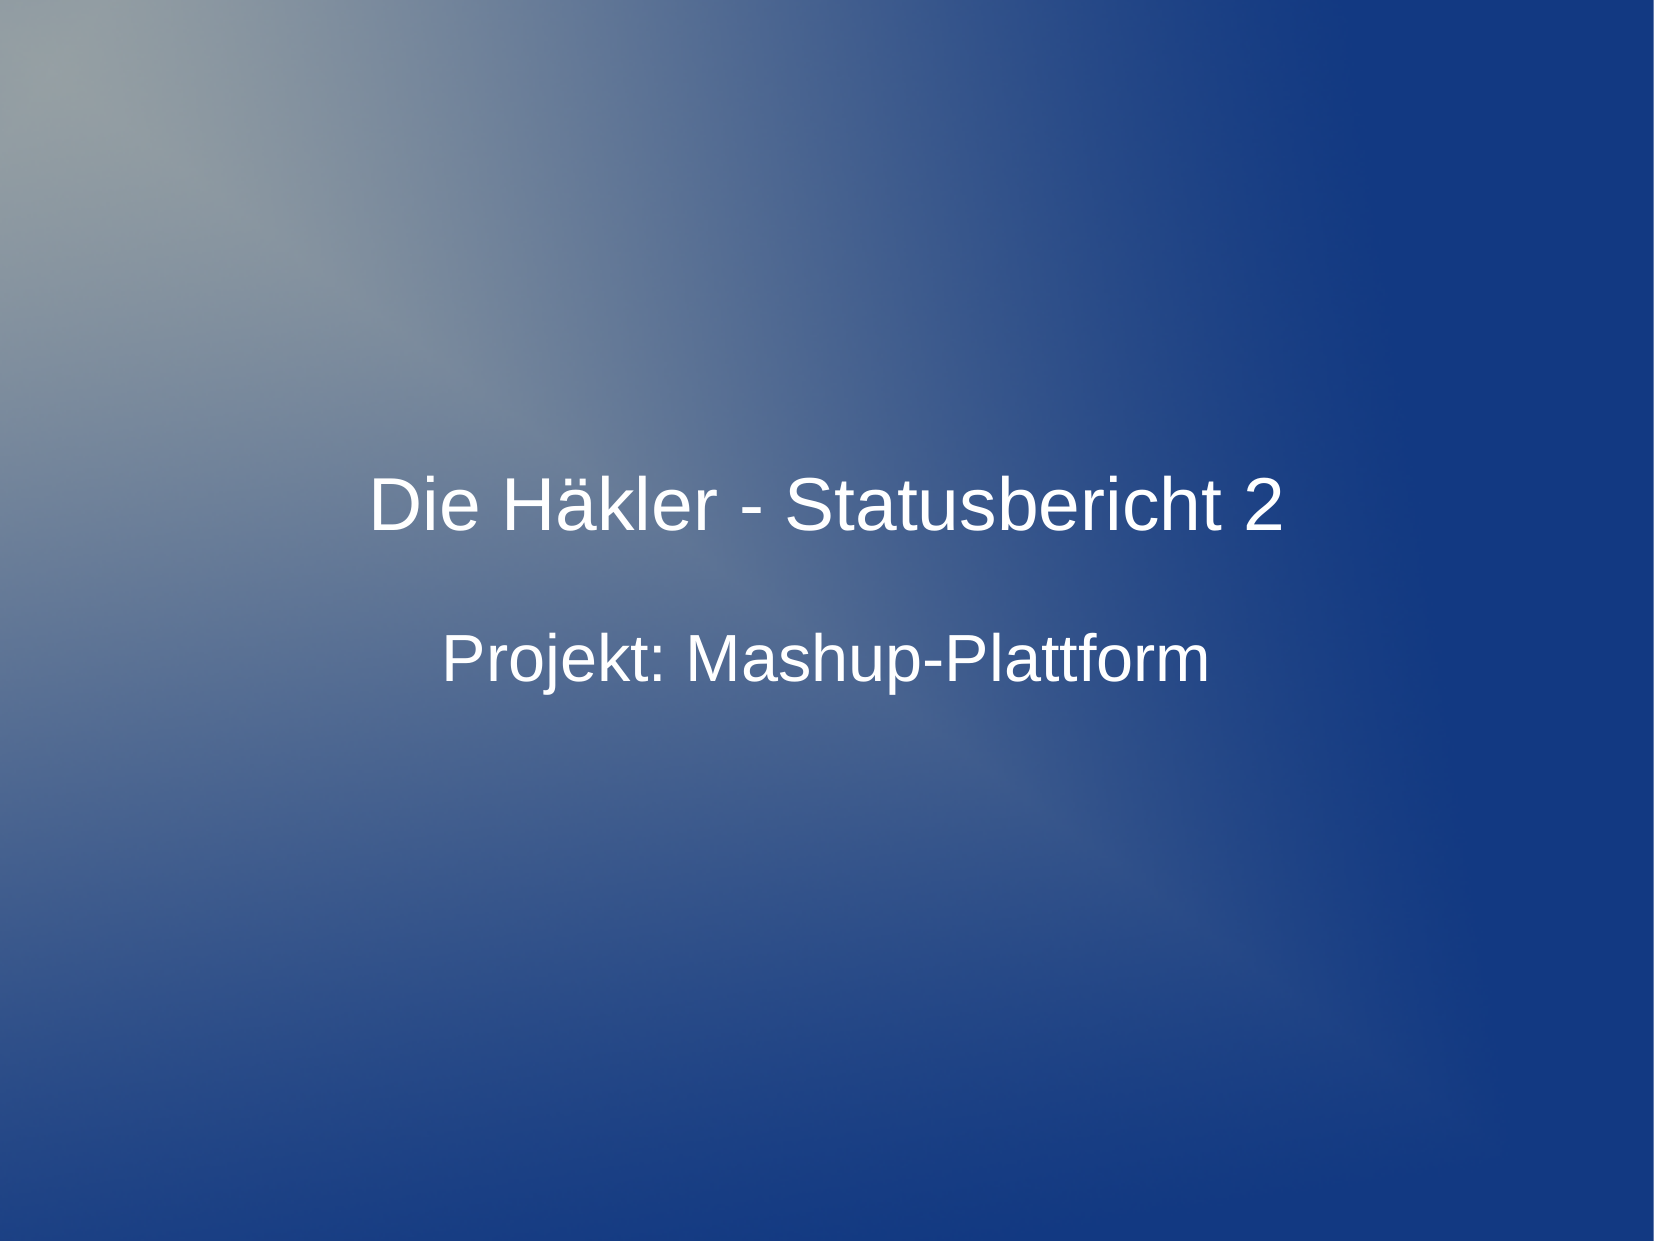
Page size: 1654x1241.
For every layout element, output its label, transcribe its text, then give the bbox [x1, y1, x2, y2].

picture [0, 0, 1654, 1241]
subtitle Die Häkler - Statusbericht 2 Projekt: Mashup-Plattform [82, 49, 1571, 1109]
